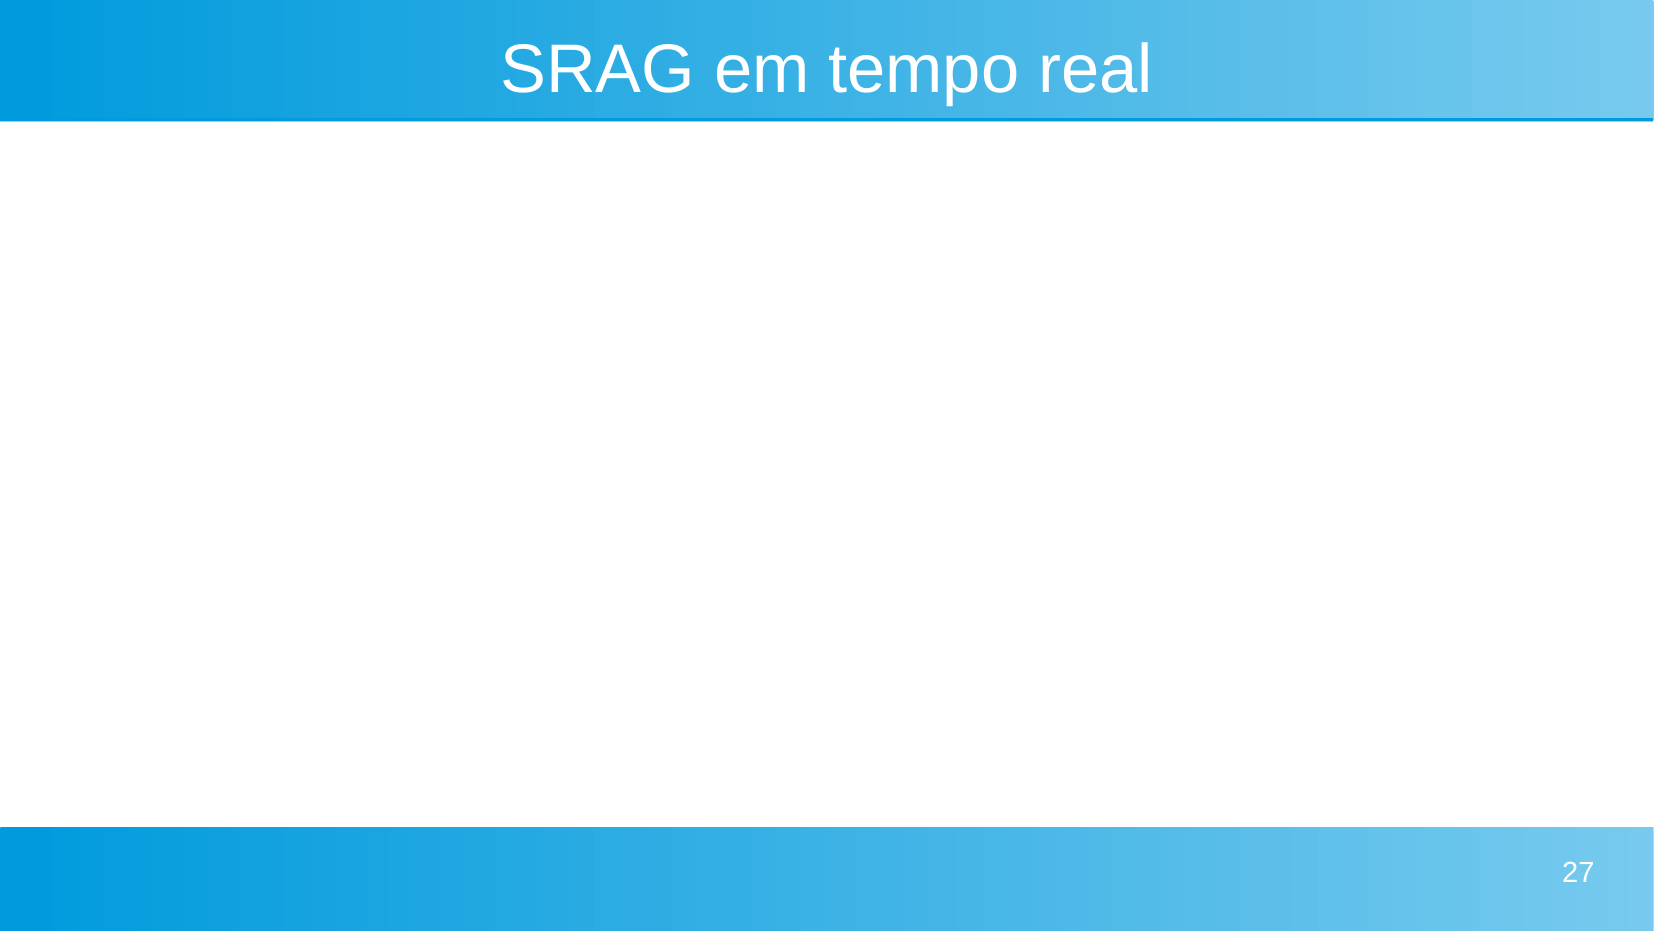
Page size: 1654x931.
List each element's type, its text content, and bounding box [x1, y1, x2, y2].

title SRAG em tempo real [59, 29, 1595, 108]
